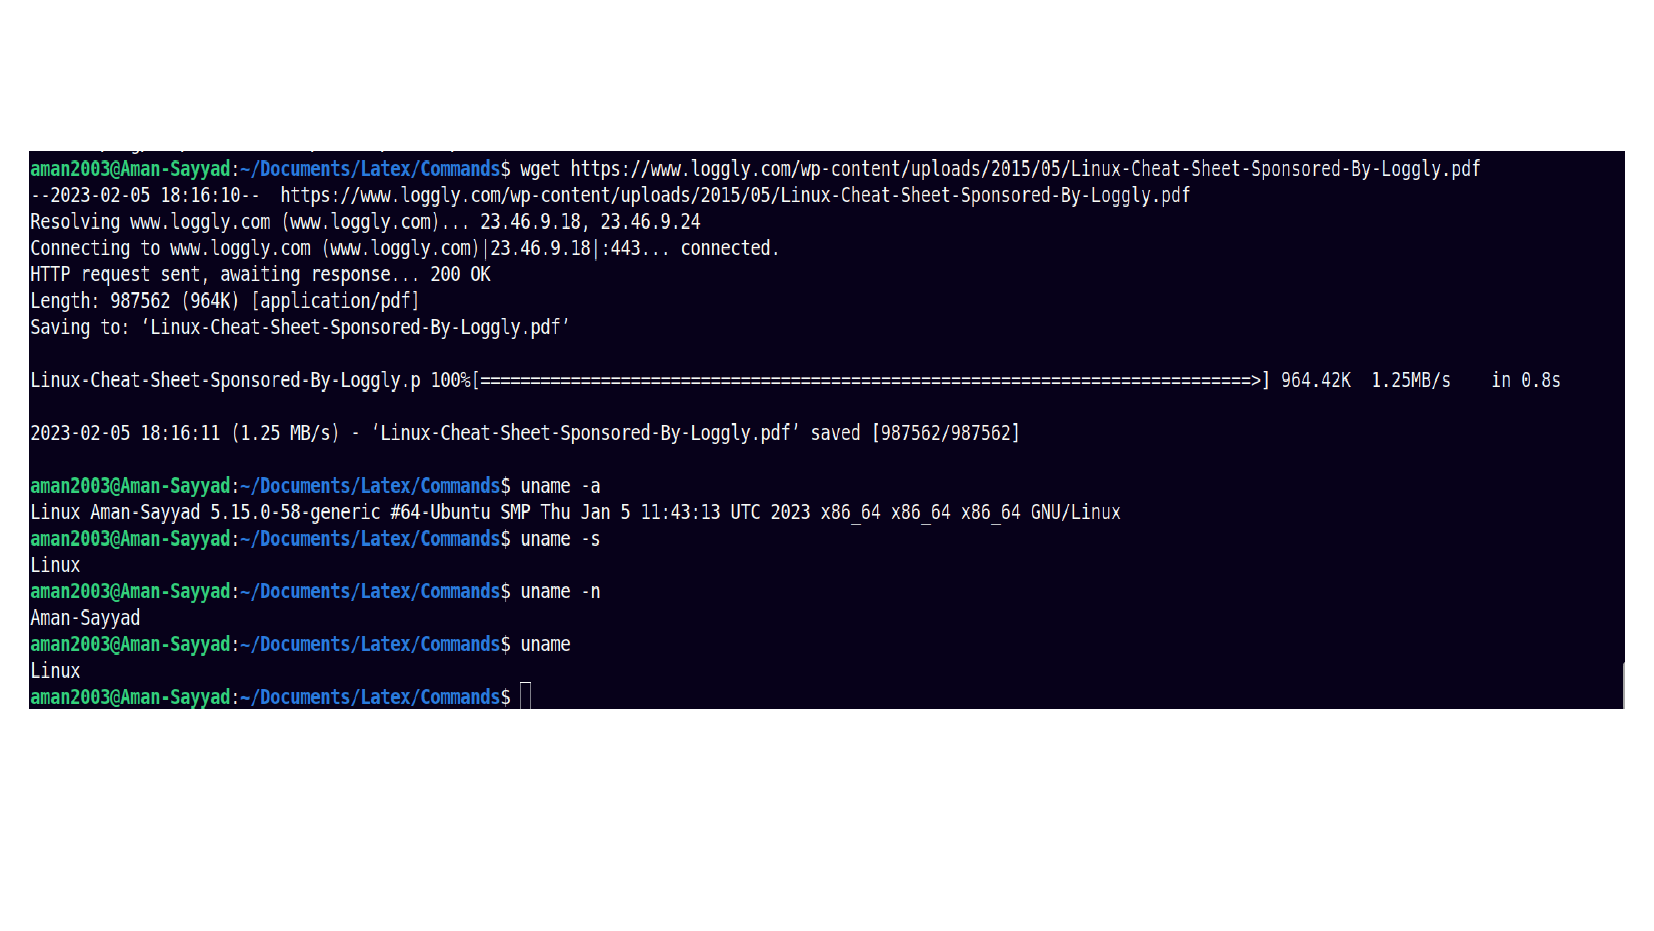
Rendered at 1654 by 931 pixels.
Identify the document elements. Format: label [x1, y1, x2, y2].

picture [29, 151, 1625, 709]
